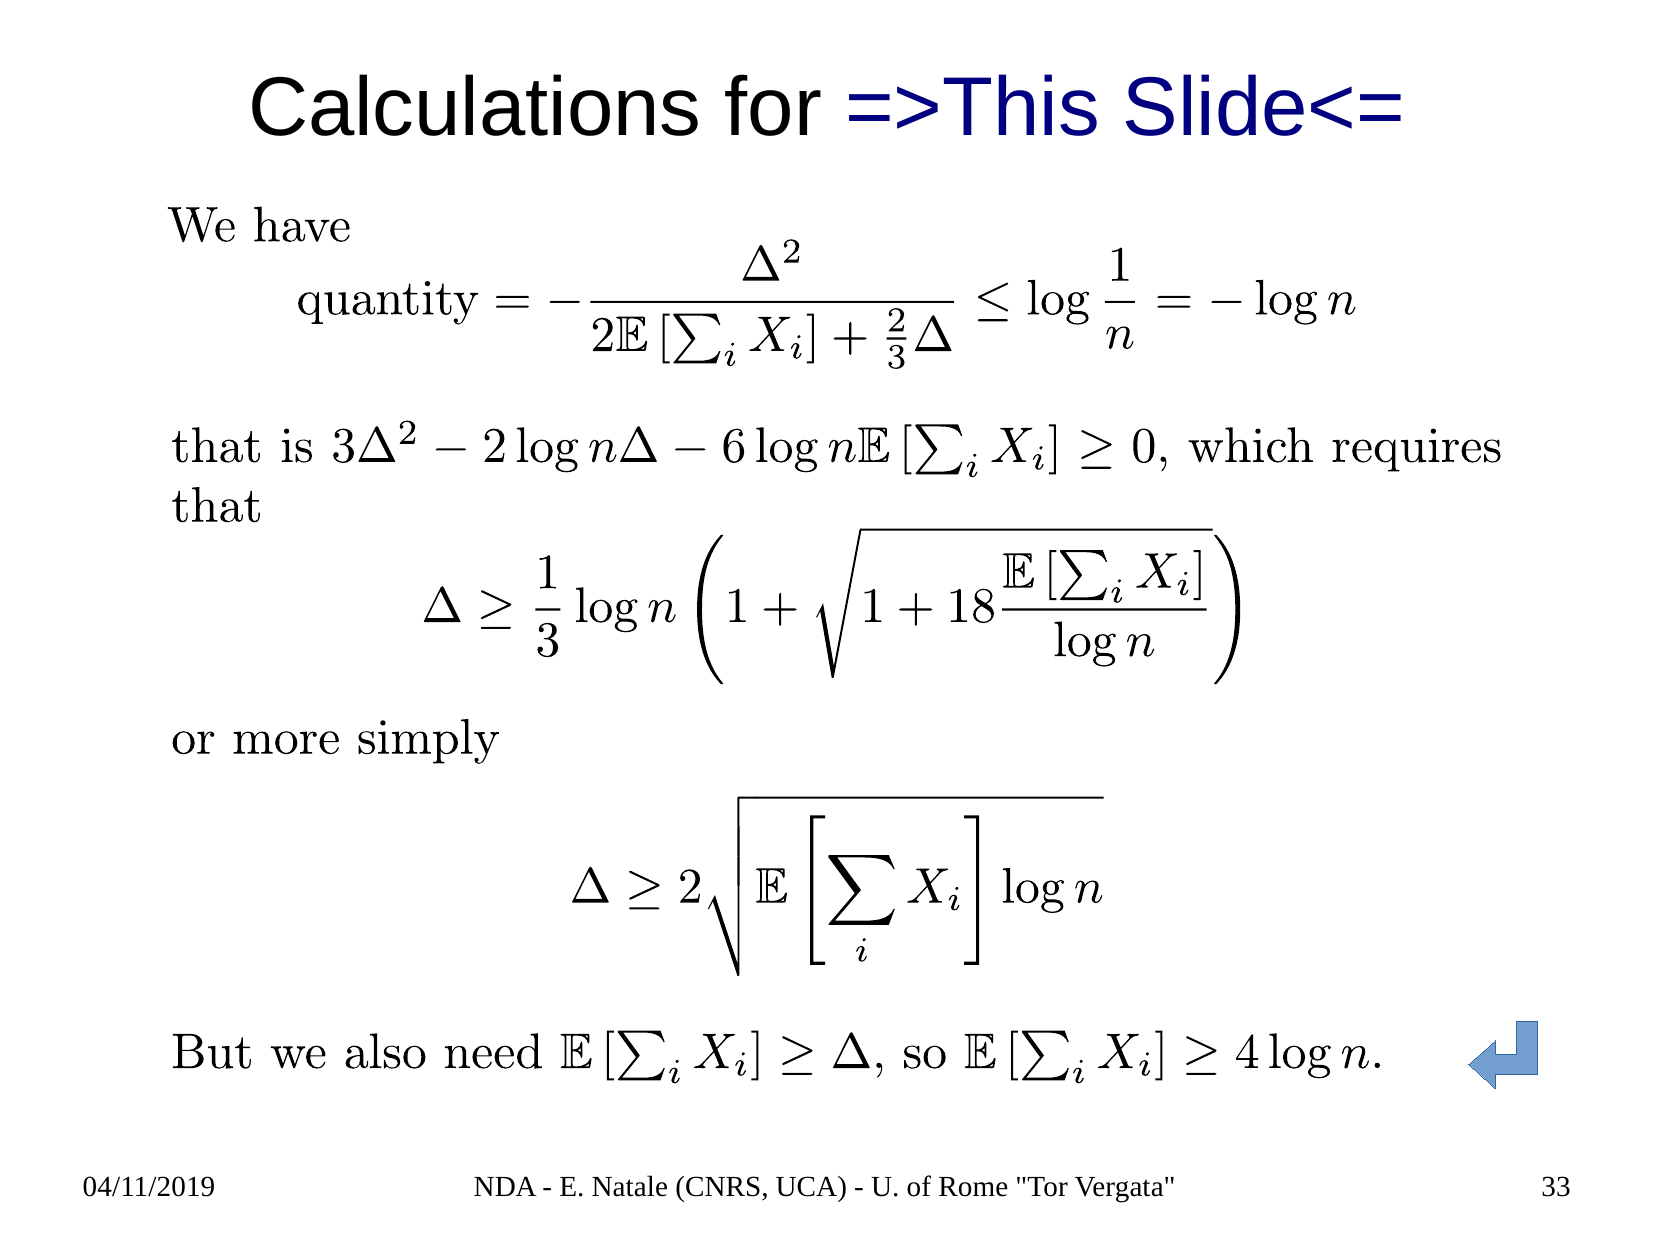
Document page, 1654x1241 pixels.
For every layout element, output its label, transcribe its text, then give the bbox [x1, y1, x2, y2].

text_box [1027, 279, 1040, 315]
text_box [742, 244, 780, 281]
text_box [1328, 292, 1356, 315]
text_box [1255, 279, 1268, 315]
text_box [435, 283, 452, 315]
text_box [749, 316, 791, 351]
text_box [673, 313, 721, 364]
text_box [833, 321, 867, 356]
text_box [615, 316, 648, 351]
text_box [1111, 247, 1129, 281]
text_box [1066, 291, 1090, 325]
text_box [298, 292, 323, 324]
text_box [724, 350, 736, 367]
title Calculations for =>This Slide<= [82, 49, 1571, 165]
text_box [662, 313, 670, 364]
text_box [977, 282, 1009, 312]
text_box [172, 420, 1538, 1105]
text_box [1294, 291, 1318, 325]
text_box [167, 206, 350, 243]
text_box [1041, 291, 1064, 316]
text_box [352, 291, 376, 316]
text_box [888, 344, 905, 369]
text_box [1269, 291, 1292, 316]
text_box [592, 317, 613, 352]
text_box [324, 292, 350, 315]
text_box [790, 342, 802, 359]
text_box [888, 308, 905, 332]
text_box [424, 280, 431, 287]
text_box [1106, 326, 1134, 350]
text_box [783, 239, 800, 263]
text_box [453, 292, 479, 325]
text_box [422, 292, 434, 315]
text_box [402, 283, 419, 315]
text_box [914, 315, 952, 352]
text_box [376, 292, 403, 315]
text_box [806, 313, 814, 364]
